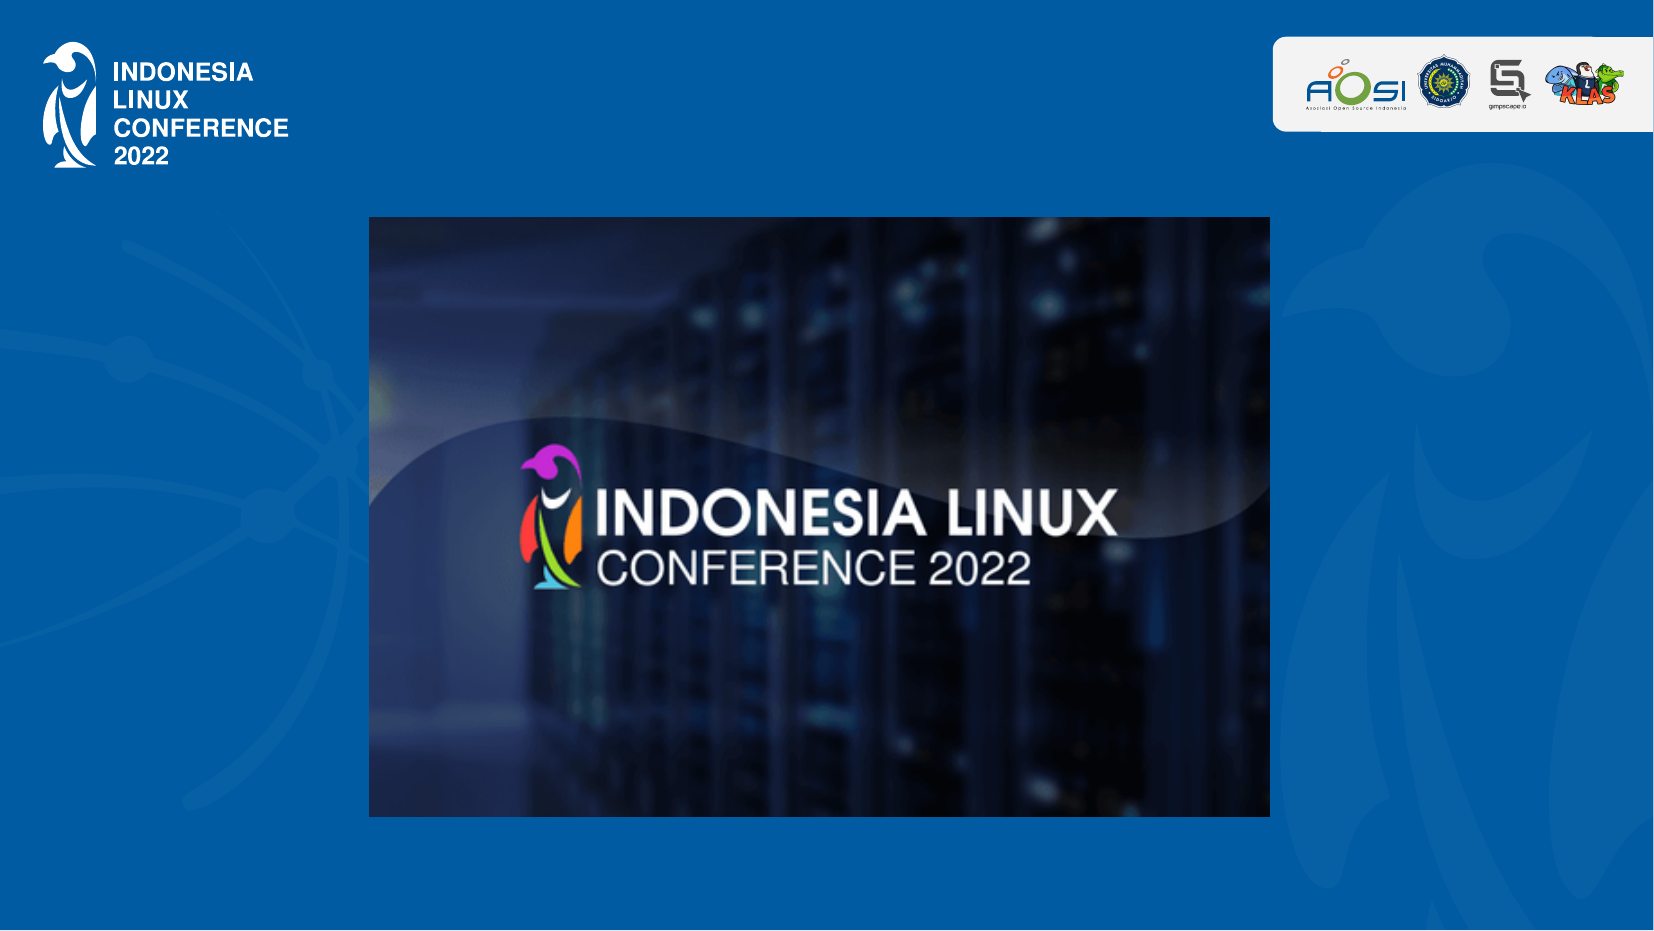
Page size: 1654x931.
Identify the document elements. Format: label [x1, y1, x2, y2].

picture [369, 217, 1270, 818]
picture [1417, 54, 1471, 108]
picture [1545, 62, 1624, 105]
